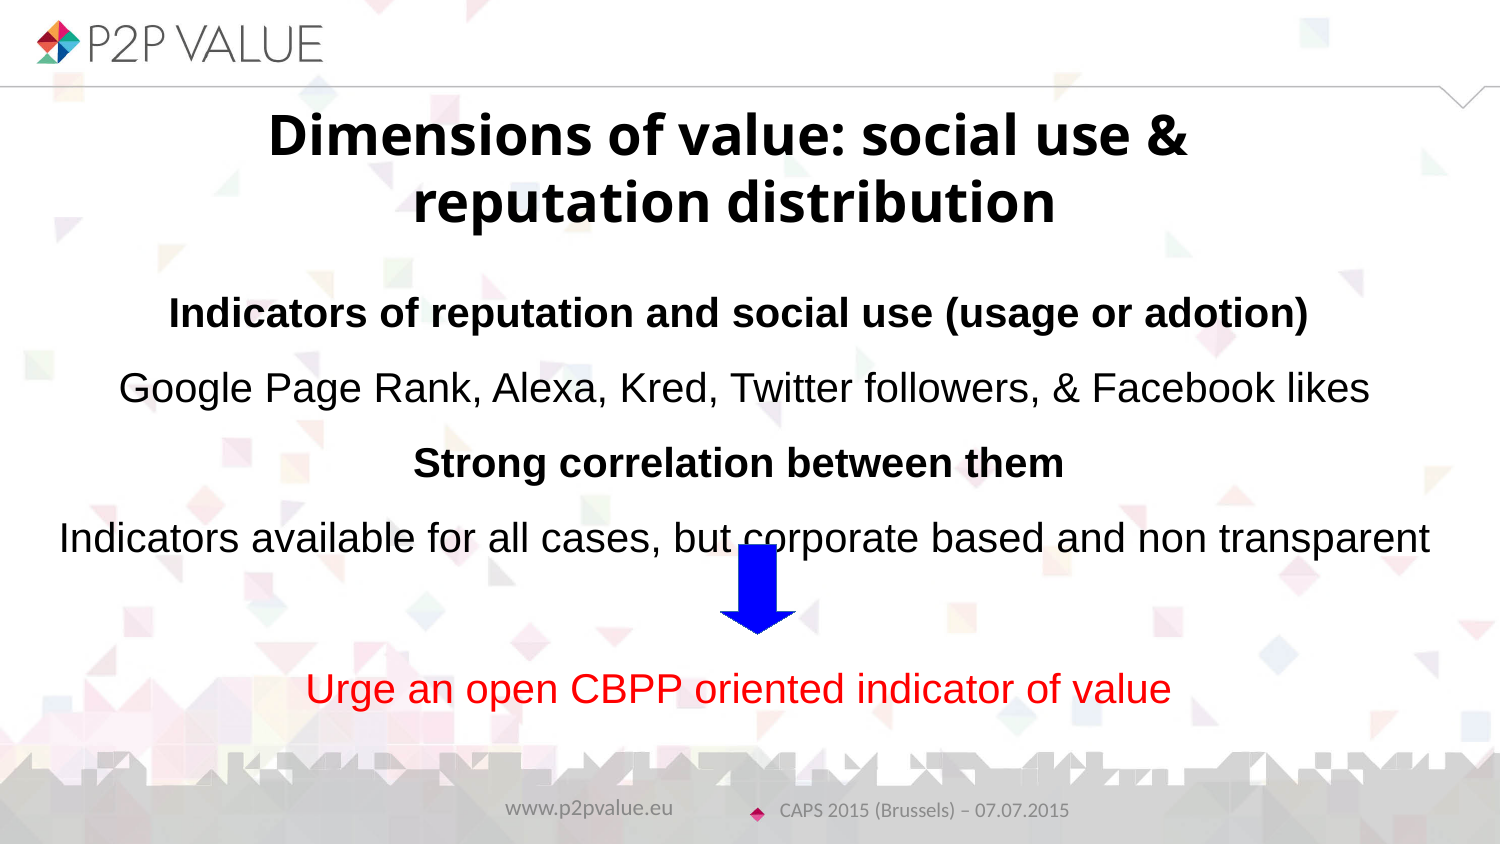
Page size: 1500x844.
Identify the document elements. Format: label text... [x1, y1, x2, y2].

picture [0, 0, 1500, 844]
text_box CAPS 2015 (Brussels) – 07.07.2015 [766, 795, 1459, 832]
text_box [720, 544, 796, 635]
text_box Indicators of reputation and social use (usage or adotion) Google Page Rank, Alexa, Kred, Twitter followers, & Facebook likes Strong correlation between them Indicators available for all cases, but corporate based and non transparent Urge an open CBPP oriented indicator of value [4, 254, 1486, 795]
text_box www.p2pvalue.eu [499, 795, 718, 826]
title Dimensions of value: social use & reputation distribution [15, 92, 1456, 241]
